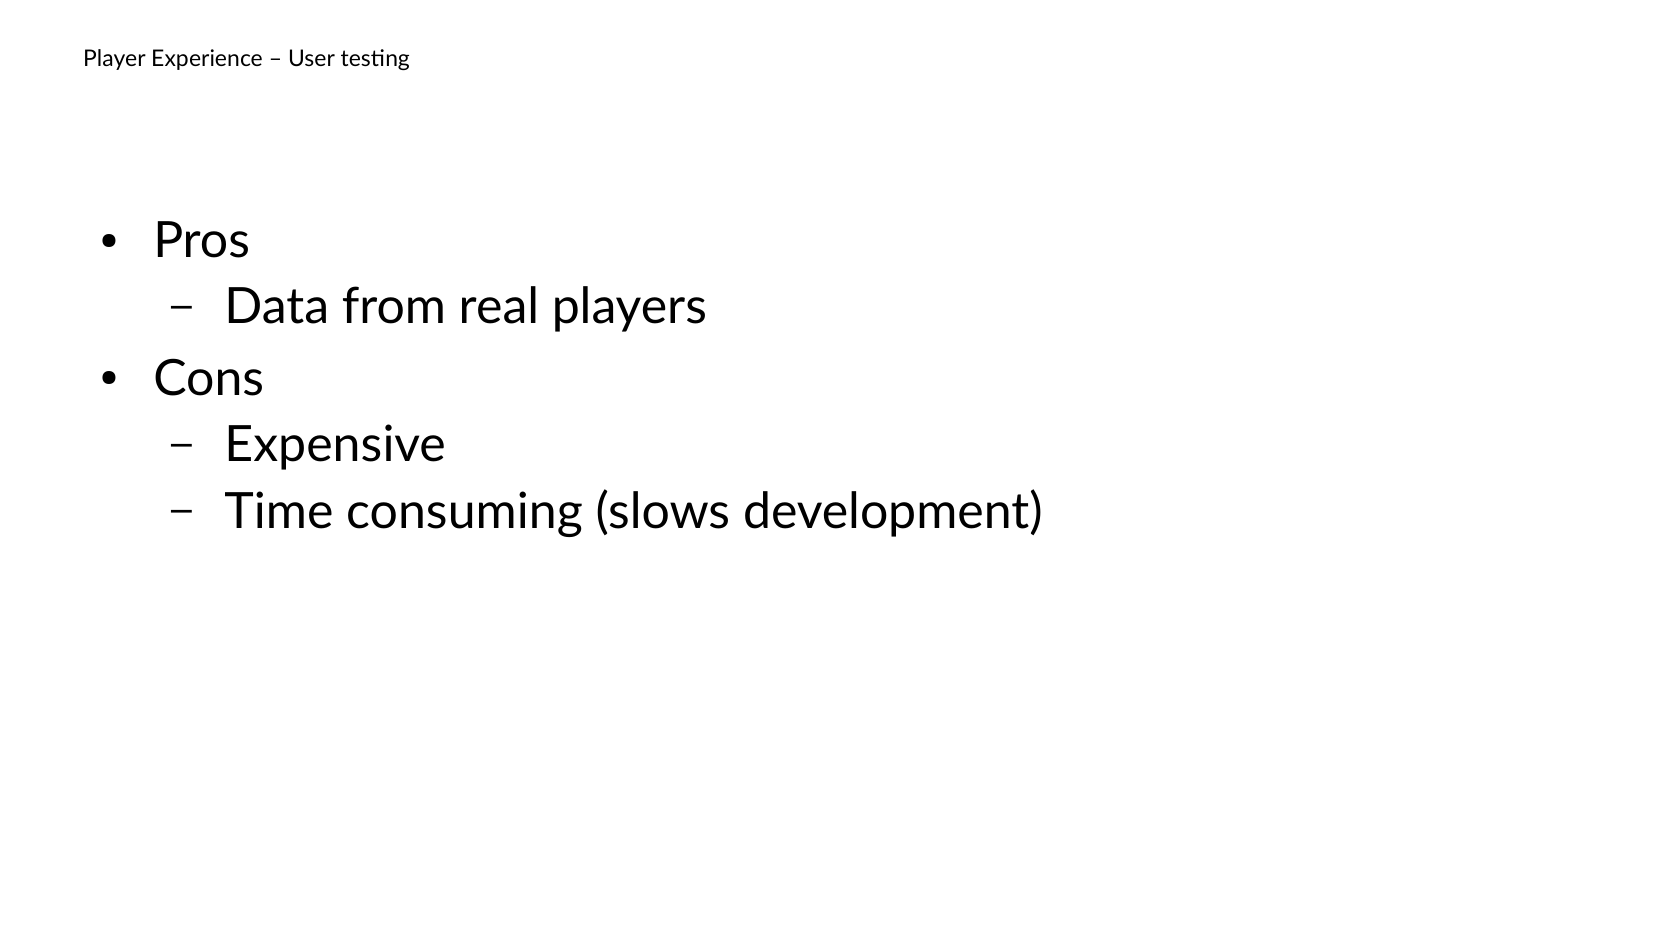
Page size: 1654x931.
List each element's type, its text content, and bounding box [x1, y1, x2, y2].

list Pros Data from real players Cons Expensive Time consuming (slows development) [82, 217, 1571, 839]
title Player Experience – User testing [83, 0, 1571, 119]
